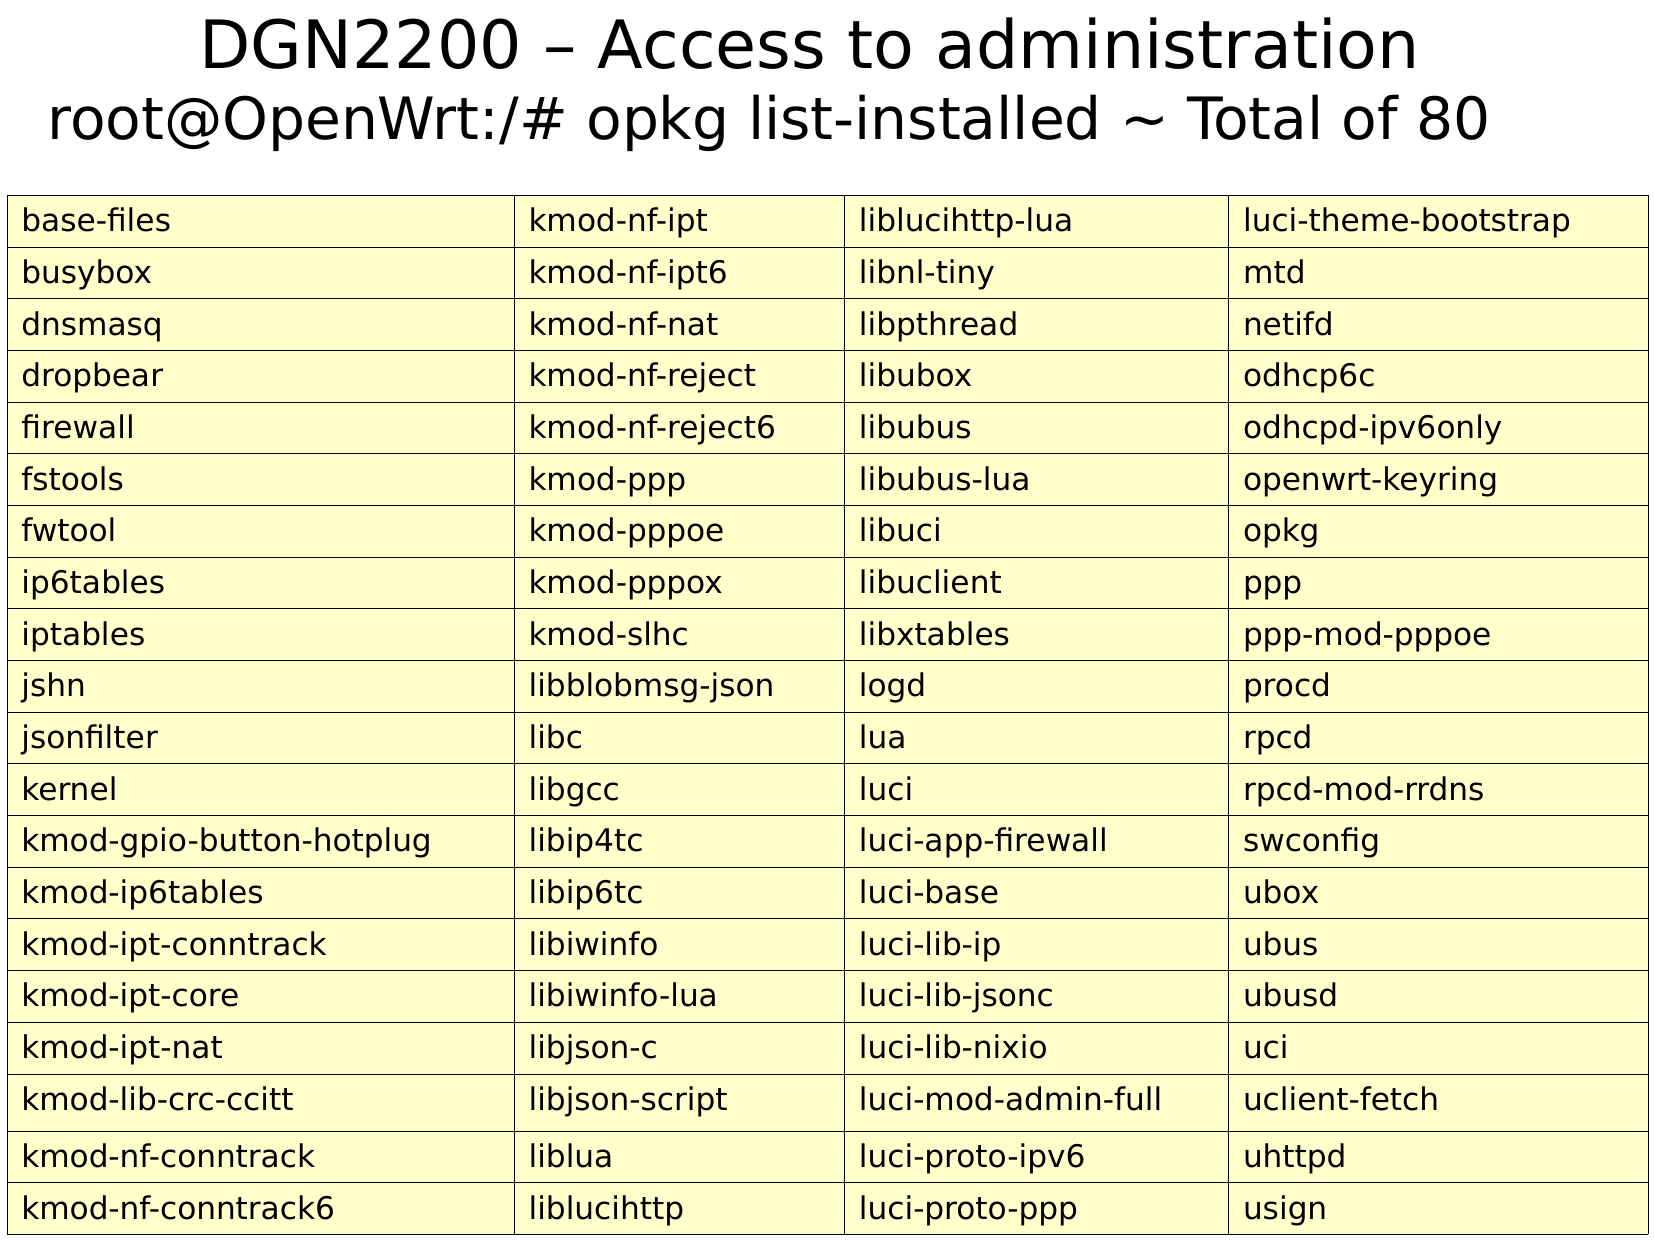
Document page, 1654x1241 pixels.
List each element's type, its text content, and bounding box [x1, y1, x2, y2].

table_cell mtd [1229, 248, 1648, 298]
table_cell iptables [8, 609, 514, 660]
table_cell procd [1229, 661, 1648, 712]
table_cell luci [845, 764, 1228, 815]
table_cell ppp [1229, 558, 1648, 608]
table_cell libubus [845, 403, 1228, 453]
table_cell openwrt-keyring [1229, 454, 1648, 505]
table_cell uci [1229, 1023, 1648, 1074]
table_cell ppp-mod-pppoe [1229, 609, 1648, 660]
table_cell kmod-slhc [515, 609, 844, 660]
table_header luci-theme-bootstrap [1229, 196, 1648, 247]
table_cell busybox [8, 248, 514, 298]
table_cell firewall [8, 403, 514, 453]
table_cell fwtool [8, 506, 514, 557]
table_cell ip6tables [8, 558, 514, 608]
table_cell luci-base [845, 868, 1228, 918]
table_cell luci-lib-nixio [845, 1023, 1228, 1074]
table_cell liblucihttp [515, 1183, 844, 1234]
table_cell libjson-script [515, 1075, 844, 1131]
table_cell rpcd-mod-rrdns [1229, 764, 1648, 815]
title DGN2200 – Access to administration [0, 0, 1642, 98]
table_cell liblua [515, 1132, 844, 1182]
table_cell kmod-ipt-core [8, 971, 514, 1022]
table_cell libiwinfo [515, 919, 844, 970]
table_cell rpcd [1229, 713, 1648, 763]
text_box root@OpenWrt:/# opkg list-installed ~ Total of 80 [11, 85, 1642, 154]
table_cell libip6tc [515, 868, 844, 918]
table_cell kmod-nf-ipt6 [515, 248, 844, 298]
table_cell jshn [8, 661, 514, 712]
table_cell logd [845, 661, 1228, 712]
table_cell kmod-nf-reject [515, 351, 844, 402]
table_cell kmod-nf-conntrack6 [8, 1183, 514, 1234]
table_cell ubox [1229, 868, 1648, 918]
table_cell kmod-ip6tables [8, 868, 514, 918]
table_cell libuclient [845, 558, 1228, 608]
table_cell luci-app-firewall [845, 816, 1228, 867]
table_cell kmod-ipt-nat [8, 1023, 514, 1074]
table_cell libuci [845, 506, 1228, 557]
table_cell opkg [1229, 506, 1648, 557]
table_cell ubusd [1229, 971, 1648, 1022]
table_header kmod-nf-ipt [515, 196, 844, 247]
table_cell kmod-ppp [515, 454, 844, 505]
table_cell kernel [8, 764, 514, 815]
table_cell kmod-pppoe [515, 506, 844, 557]
table_cell odhcp6c [1229, 351, 1648, 402]
table_cell luci-lib-ip [845, 919, 1228, 970]
table_cell libpthread [845, 299, 1228, 350]
table_cell jsonfilter [8, 713, 514, 763]
table_cell odhcpd-ipv6only [1229, 403, 1648, 453]
table_cell libgcc [515, 764, 844, 815]
table_cell dnsmasq [8, 299, 514, 350]
table_cell libubus-lua [845, 454, 1228, 505]
table_cell luci-proto-ppp [845, 1183, 1228, 1234]
table_cell kmod-pppox [515, 558, 844, 608]
table_cell libxtables [845, 609, 1228, 660]
table_cell swconfig [1229, 816, 1648, 867]
table_cell luci-mod-admin-full [845, 1075, 1228, 1131]
table_cell uhttpd [1229, 1132, 1648, 1182]
table_cell kmod-nf-reject6 [515, 403, 844, 453]
table_header base-files [8, 196, 514, 247]
table_cell libc [515, 713, 844, 763]
table_cell libjson-c [515, 1023, 844, 1074]
table_cell libblobmsg-json [515, 661, 844, 712]
table_cell dropbear [8, 351, 514, 402]
table_cell libip4tc [515, 816, 844, 867]
table_cell netifd [1229, 299, 1648, 350]
table_cell lua [845, 713, 1228, 763]
table_header liblucihttp-lua [845, 196, 1228, 247]
table_cell libiwinfo-lua [515, 971, 844, 1022]
table_cell fstools [8, 454, 514, 505]
table_cell uclient-fetch [1229, 1075, 1648, 1131]
table_cell kmod-nf-conntrack [8, 1132, 514, 1182]
table_cell kmod-ipt-conntrack [8, 919, 514, 970]
table_cell libubox [845, 351, 1228, 402]
table_cell ubus [1229, 919, 1648, 970]
table_cell kmod-gpio-button-hotplug [8, 816, 514, 867]
table_cell kmod-lib-crc-ccitt [8, 1075, 514, 1131]
table_cell kmod-nf-nat [515, 299, 844, 350]
table_cell luci-lib-jsonc [845, 971, 1228, 1022]
table_cell usign [1229, 1183, 1648, 1234]
table_cell libnl-tiny [845, 248, 1228, 298]
table_cell luci-proto-ipv6 [845, 1132, 1228, 1182]
